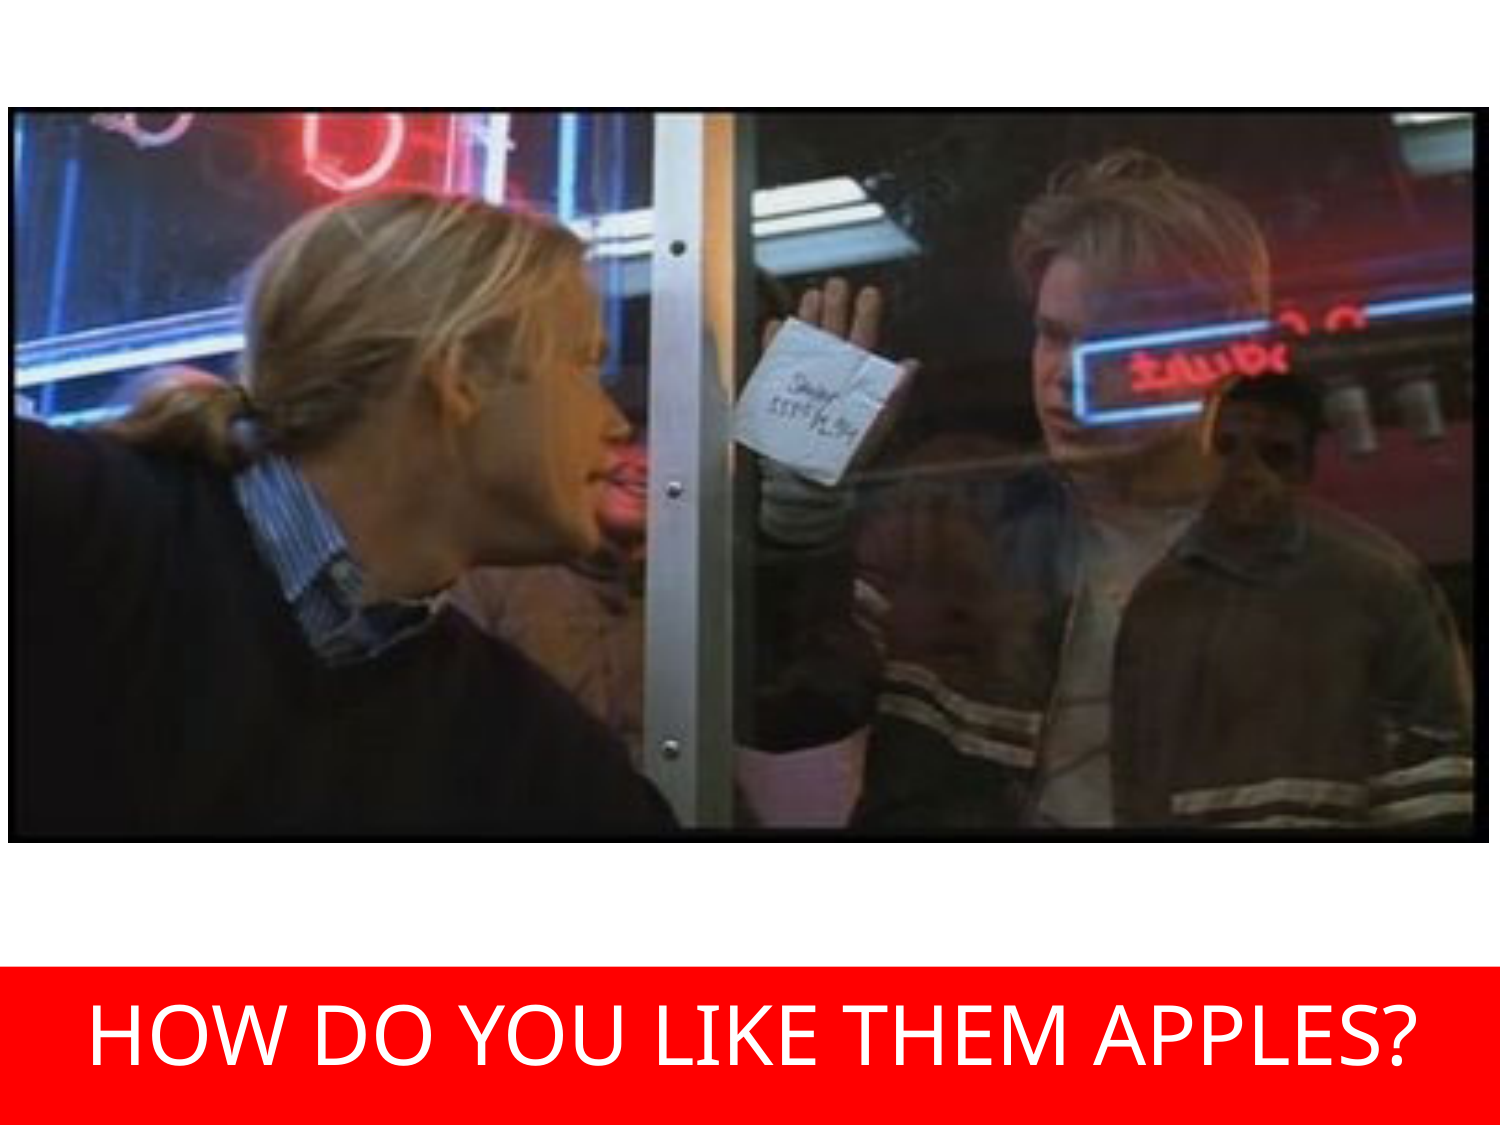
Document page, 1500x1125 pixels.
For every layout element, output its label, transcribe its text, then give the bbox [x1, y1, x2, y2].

list HOW DO YOU LIKE THEM APPLES? [28, 974, 1478, 1125]
picture [8, 107, 1489, 843]
